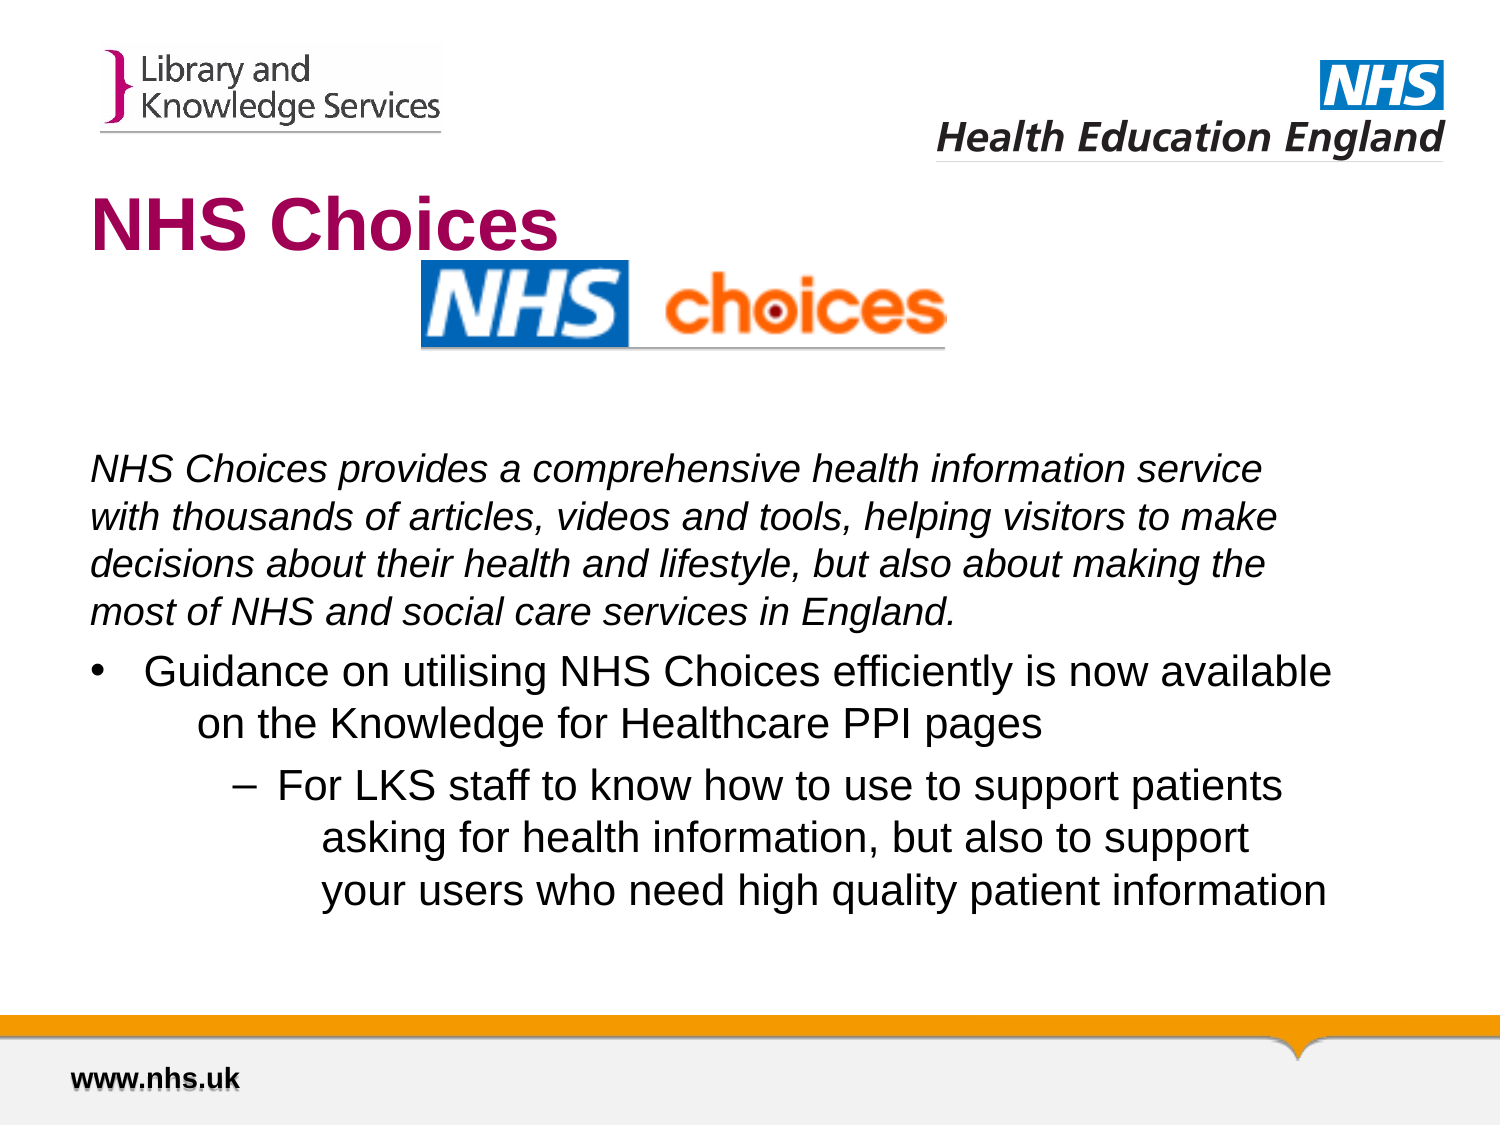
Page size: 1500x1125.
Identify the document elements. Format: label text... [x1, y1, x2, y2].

title NHS Choices [75, 143, 1351, 255]
list NHS Choices provides a comprehensive health information service with thousands of articles, videos and tools, helping visitors to make decisions about their health and lifestyle, but also about making the most of NHS and social care services in England. Guidance on utilising NHS Choices efficiently is now available on the Knowledge for Healthcare PPI pages For LKS staff to know how to use to support patients asking for health information, but also to support your users who need high quality patient information [75, 256, 1361, 965]
picture [421, 260, 947, 347]
text_box www.nhs.uk [55, 1052, 932, 1113]
picture [100, 42, 443, 131]
